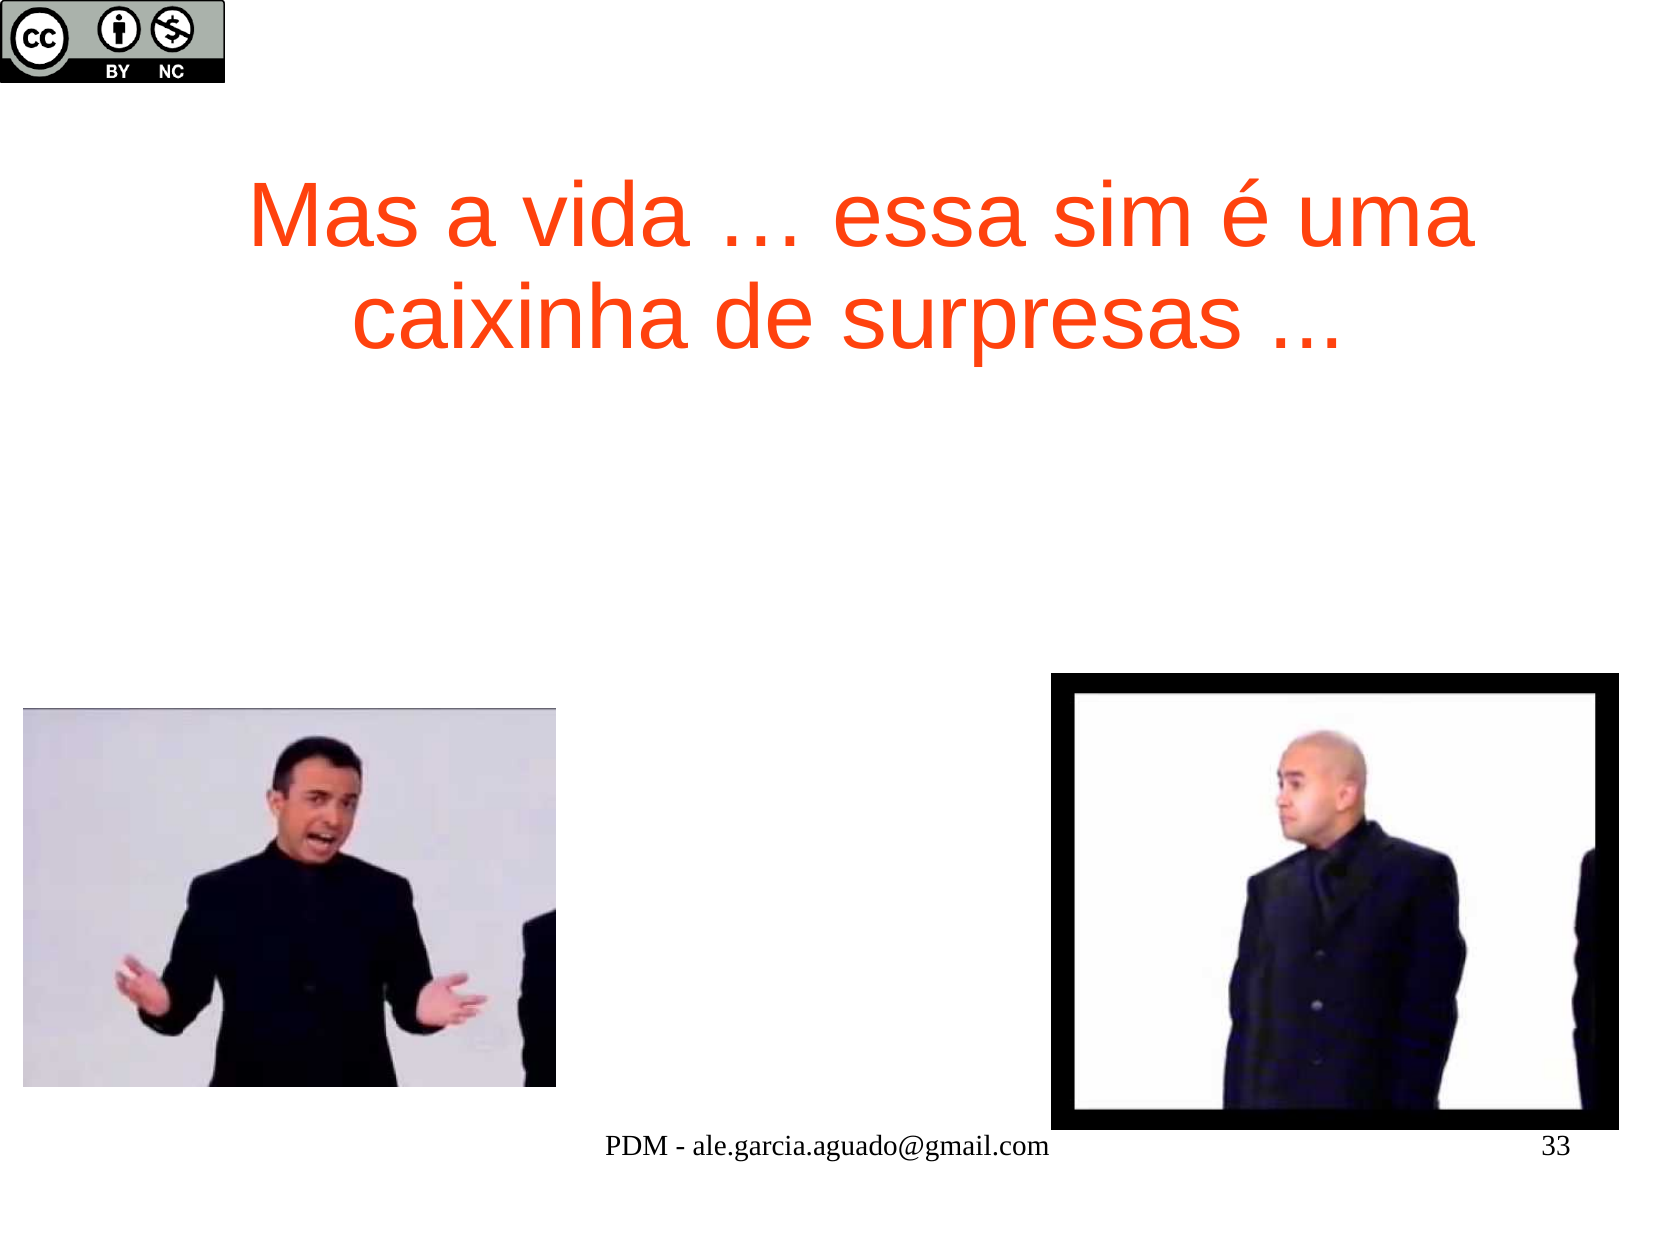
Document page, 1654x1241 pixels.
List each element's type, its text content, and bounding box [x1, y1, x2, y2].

picture [0, 0, 225, 83]
title Mas a vida … essa sim é uma caixinha de surpresas ... [118, 163, 1607, 369]
picture [1051, 673, 1619, 1130]
picture [23, 708, 556, 1087]
